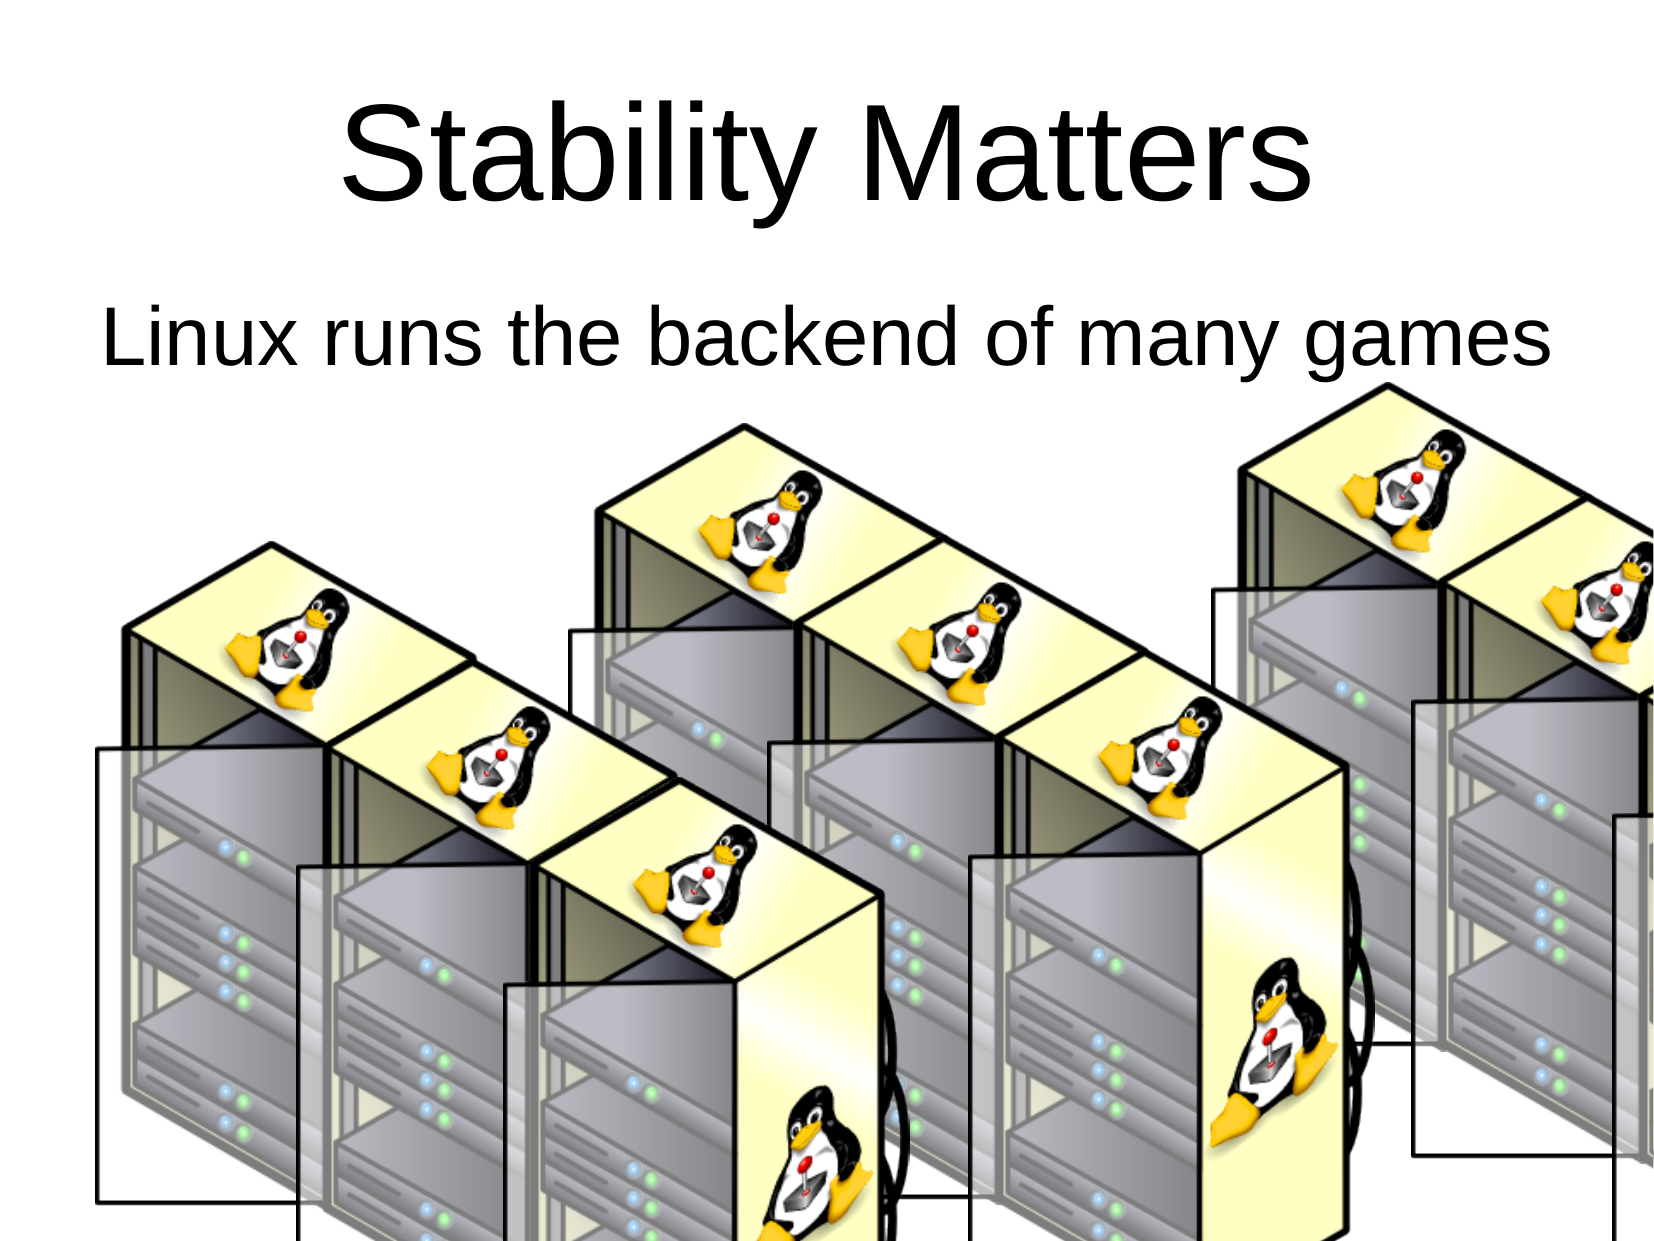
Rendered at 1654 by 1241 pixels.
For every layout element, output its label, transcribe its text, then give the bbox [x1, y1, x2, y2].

title Stability Matters [82, 56, 1571, 250]
picture [95, 423, 1375, 1241]
picture [1411, 382, 1654, 1241]
list Linux runs the backend of many games [82, 290, 1571, 1094]
